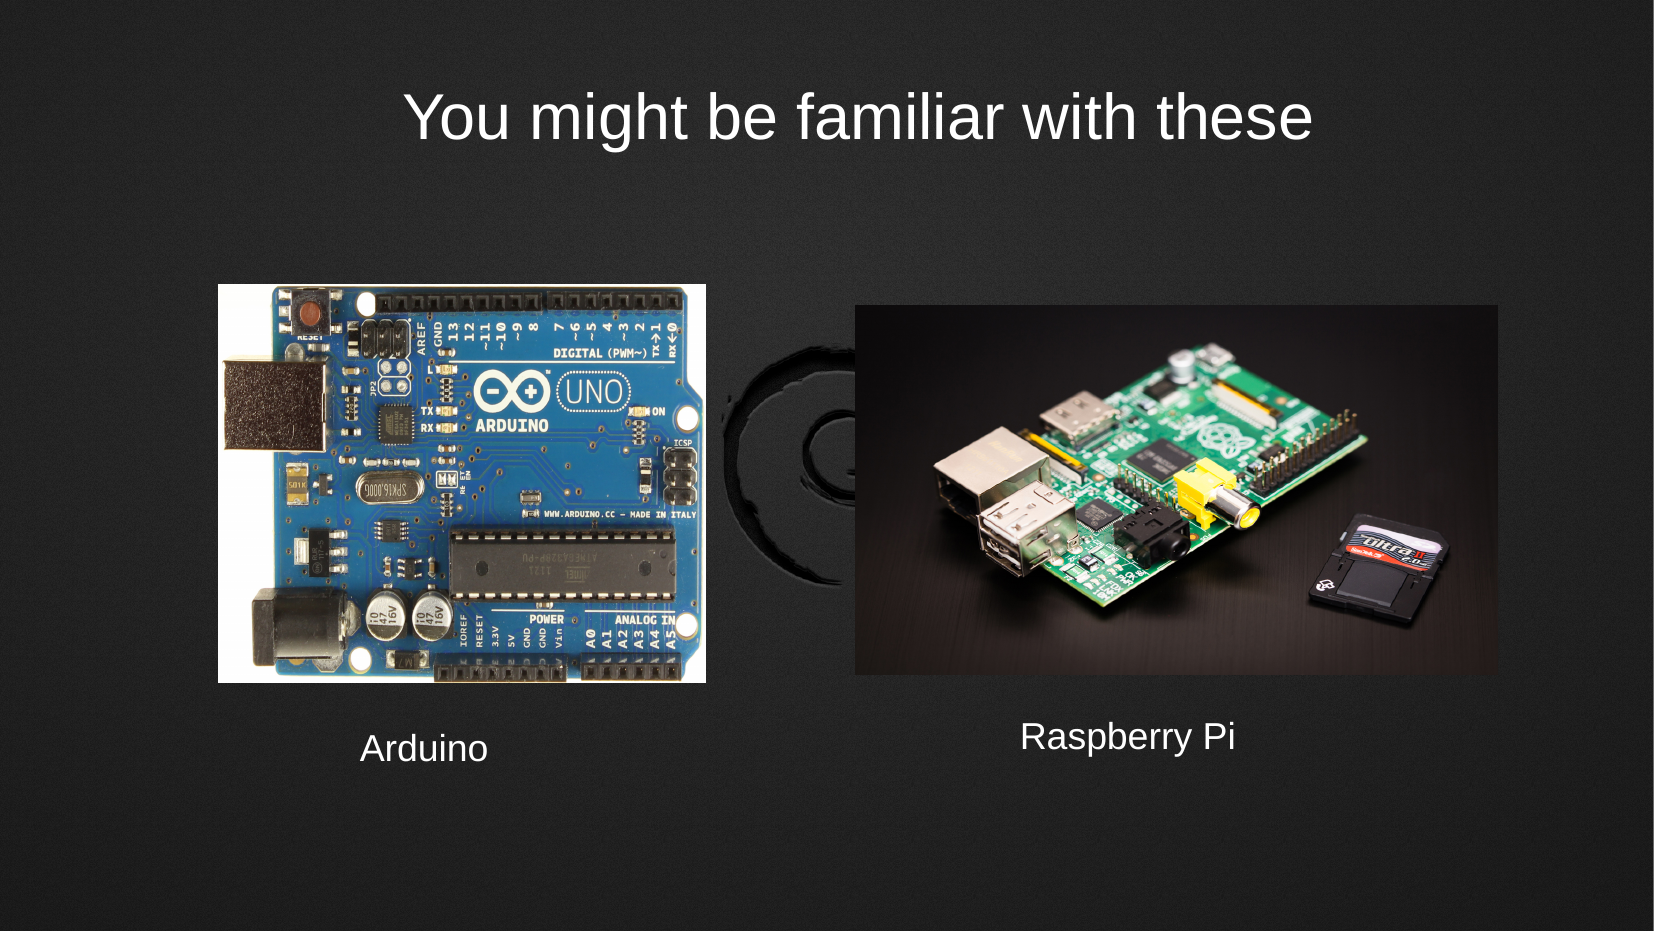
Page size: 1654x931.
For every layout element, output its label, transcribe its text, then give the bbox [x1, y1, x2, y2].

title You might be familiar with these [150, 39, 1568, 196]
text_box Raspberry Pi [1005, 708, 1561, 766]
text_box Arduino [345, 720, 781, 777]
picture [0, 0, 1654, 931]
